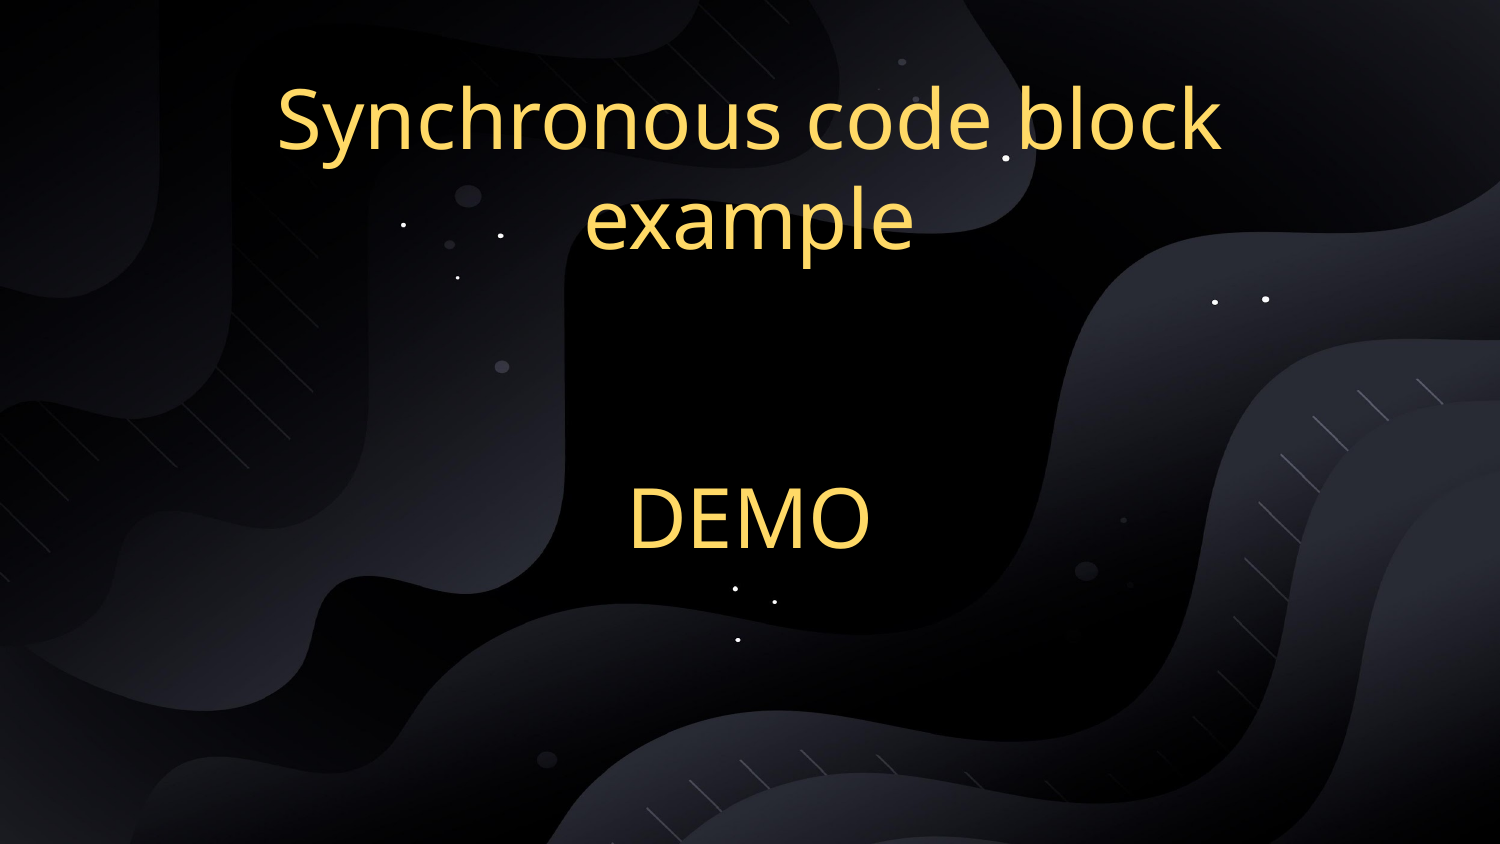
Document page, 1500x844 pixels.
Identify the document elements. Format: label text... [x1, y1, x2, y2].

list DEMO [534, 458, 966, 558]
picture [0, 0, 1500, 844]
title Synchronous code block example [267, 63, 1233, 270]
